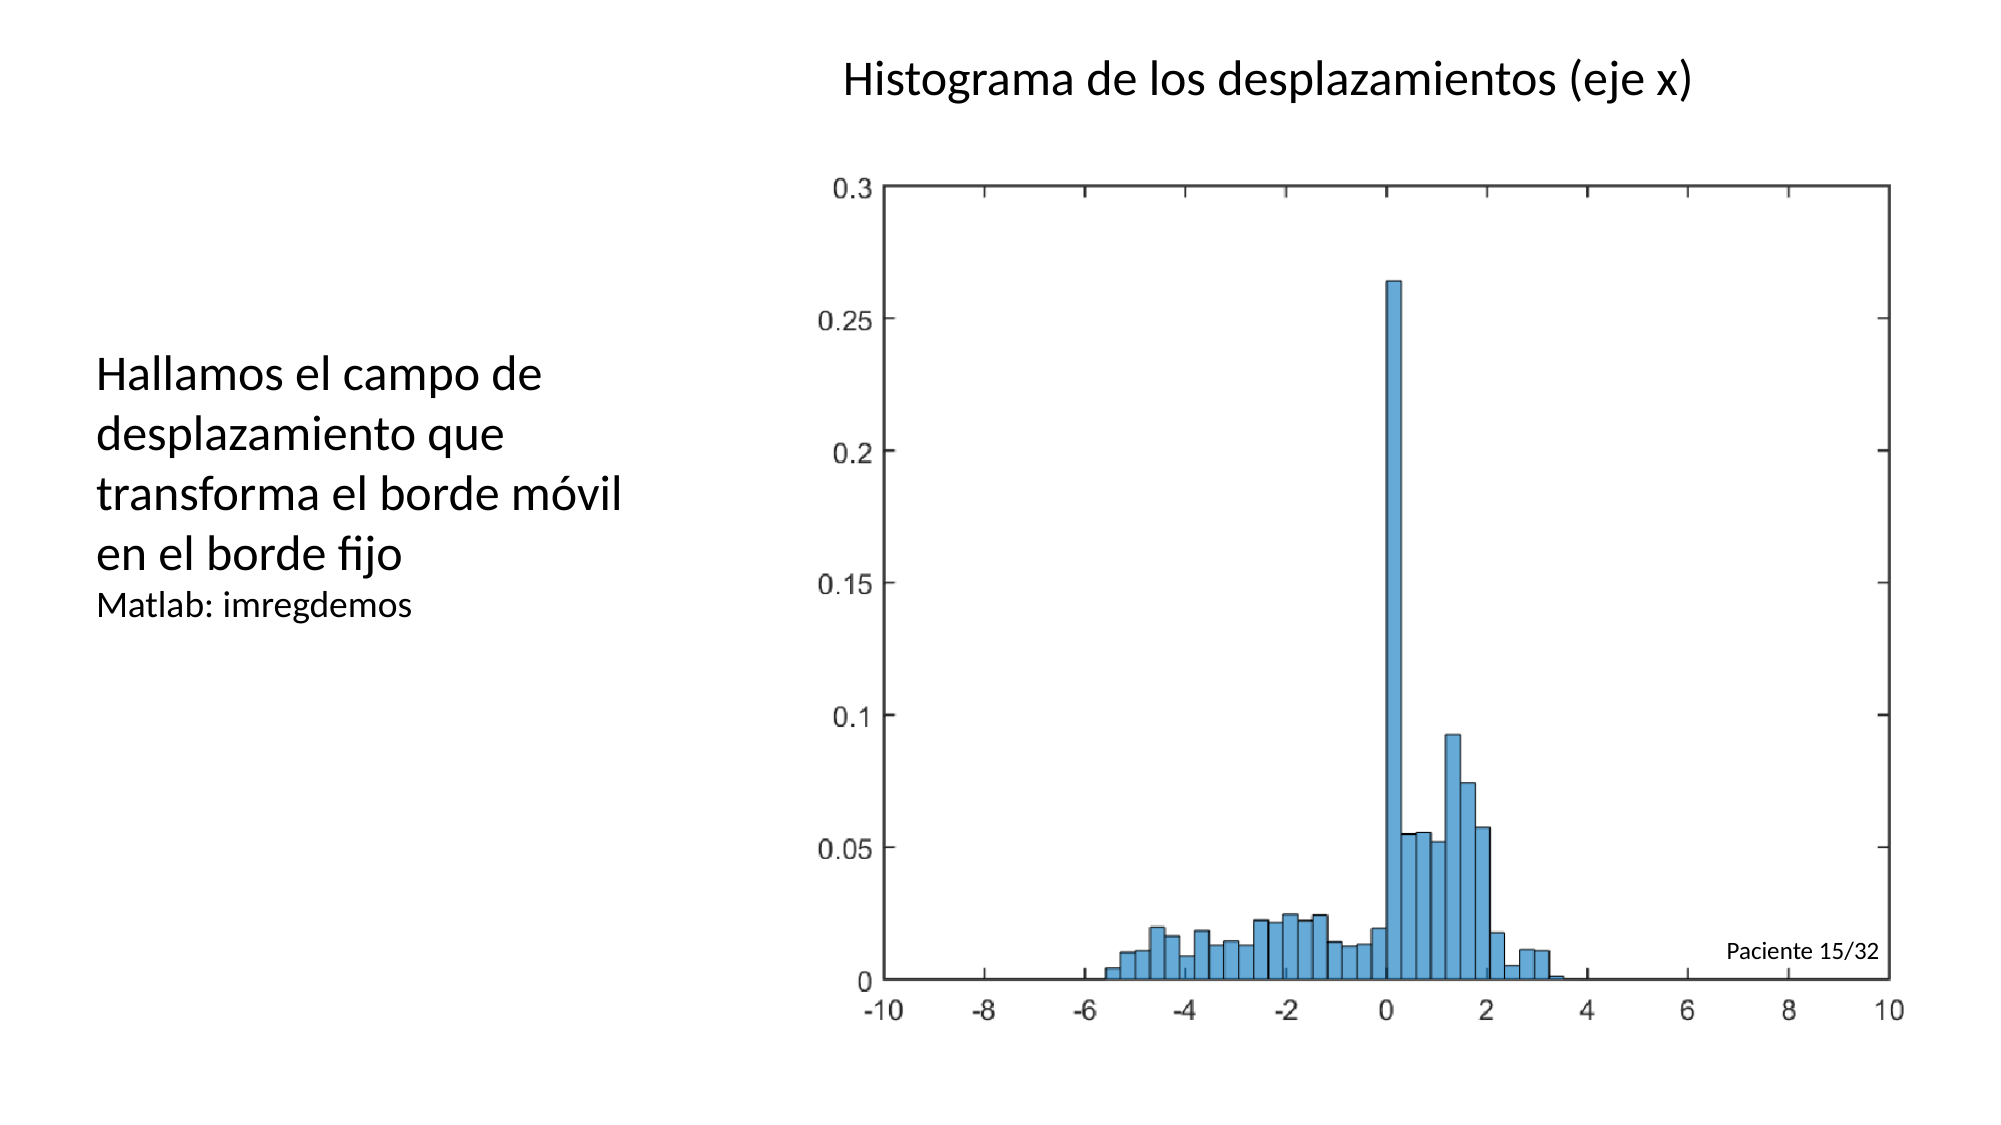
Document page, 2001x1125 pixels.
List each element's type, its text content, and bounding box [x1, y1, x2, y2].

text_box Histograma de los desplazamientos (eje x) [828, 38, 1860, 113]
text_box Hallamos el campo de desplazamiento que transforma el borde móvil en el borde fijo Matlab: imregdemos [81, 332, 691, 633]
picture [715, 113, 2000, 1086]
text_box Paciente 15/32 [1711, 926, 1895, 972]
